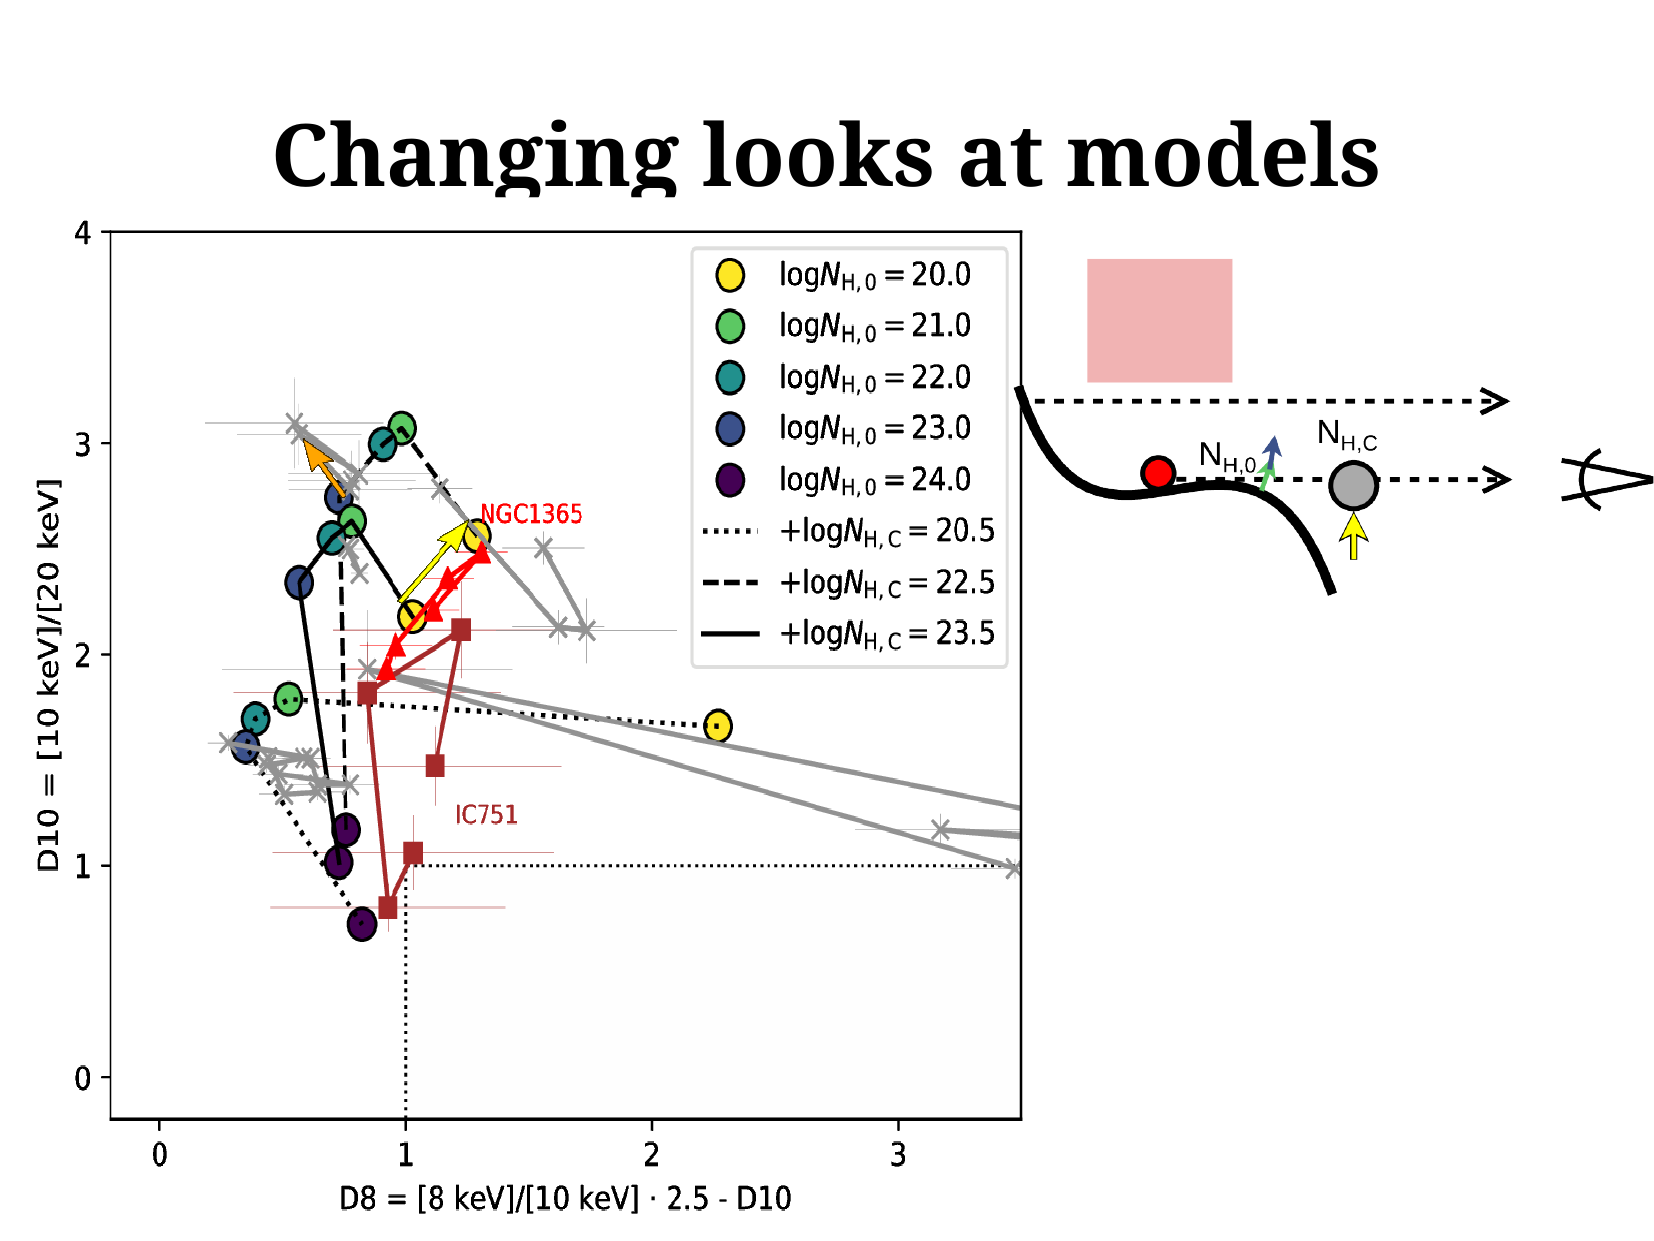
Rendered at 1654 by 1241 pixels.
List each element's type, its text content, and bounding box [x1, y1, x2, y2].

title Changing looks at models [82, 49, 1571, 257]
picture [17, 197, 1654, 1241]
